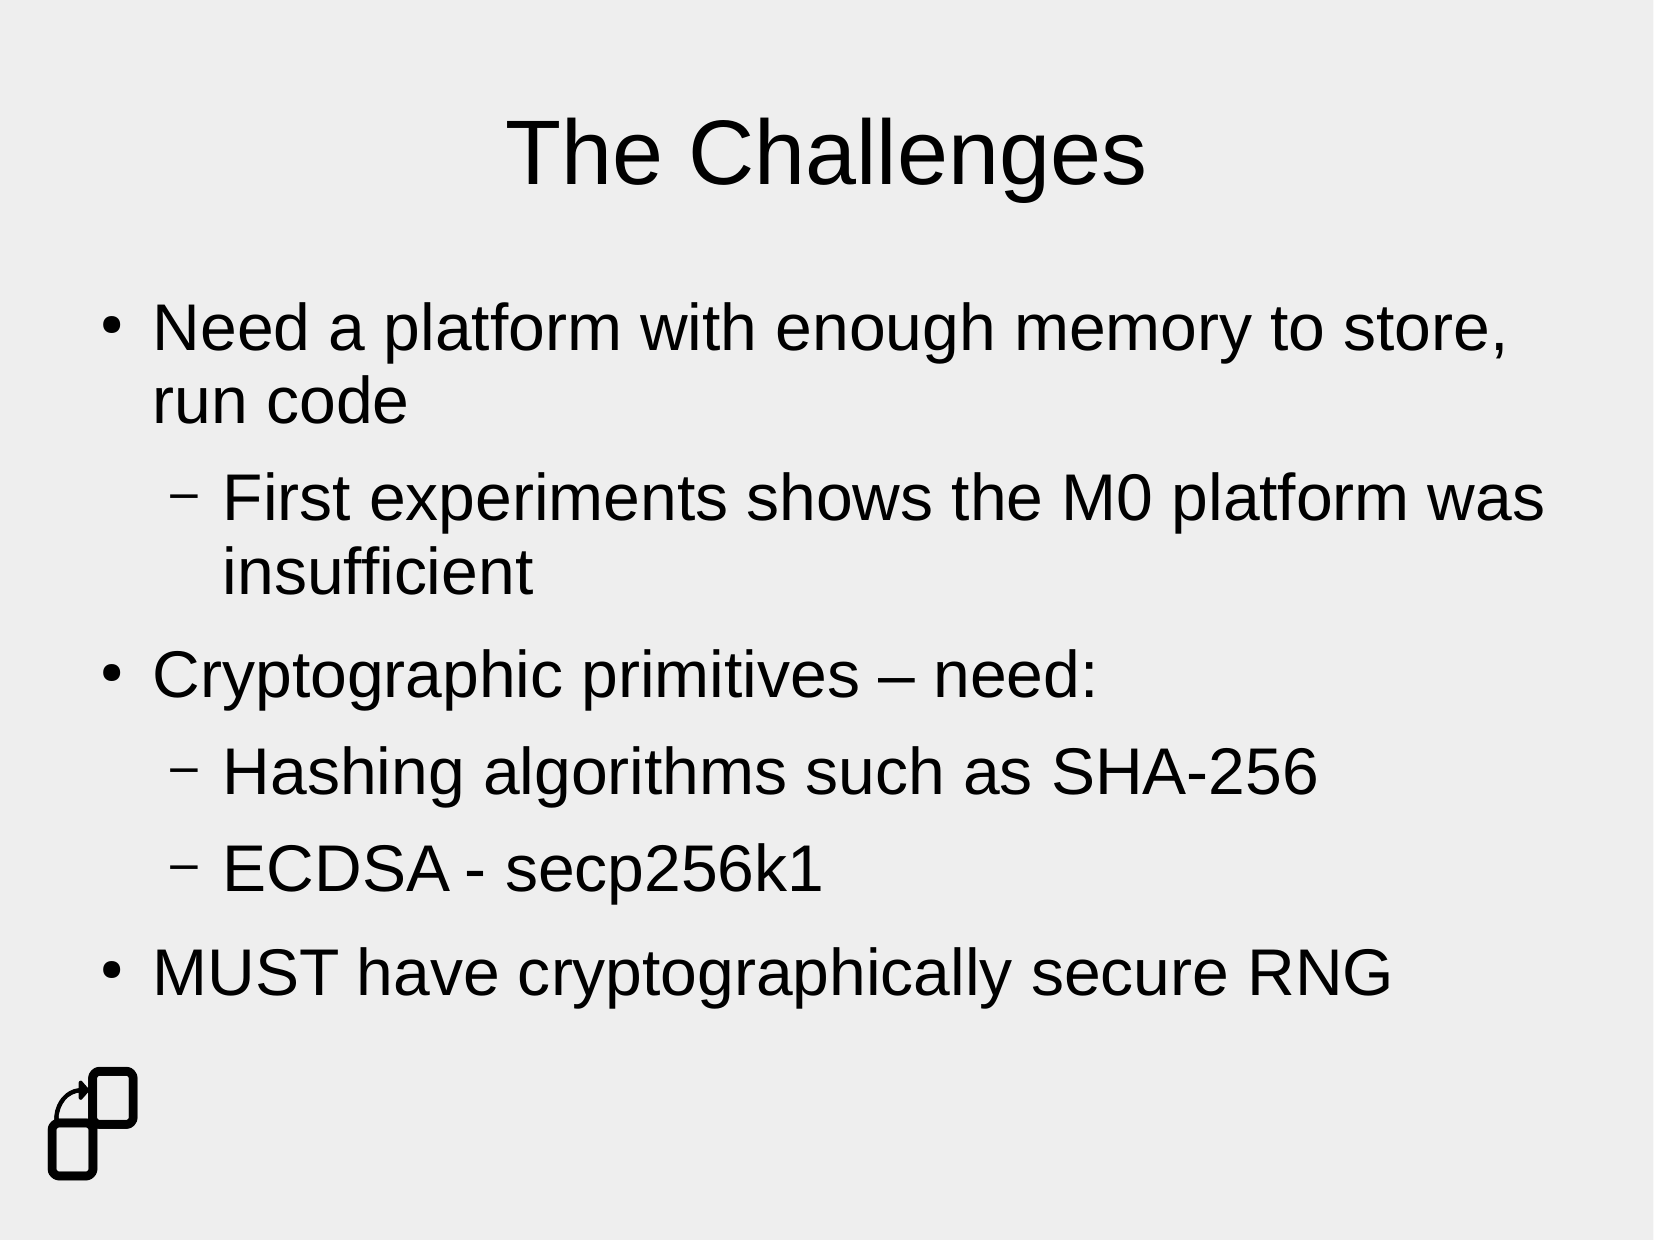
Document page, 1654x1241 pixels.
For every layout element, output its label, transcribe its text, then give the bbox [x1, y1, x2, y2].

picture [30, 1062, 153, 1186]
list Need a platform with enough memory to store, run code First experiments shows the M0 platform was insufficient Cryptographic primitives – need: Hashing algorithms such as SHA-256 ECDSA - secp256k1 MUST have cryptographically secure RNG [82, 290, 1571, 1010]
title The Challenges [82, 49, 1571, 257]
